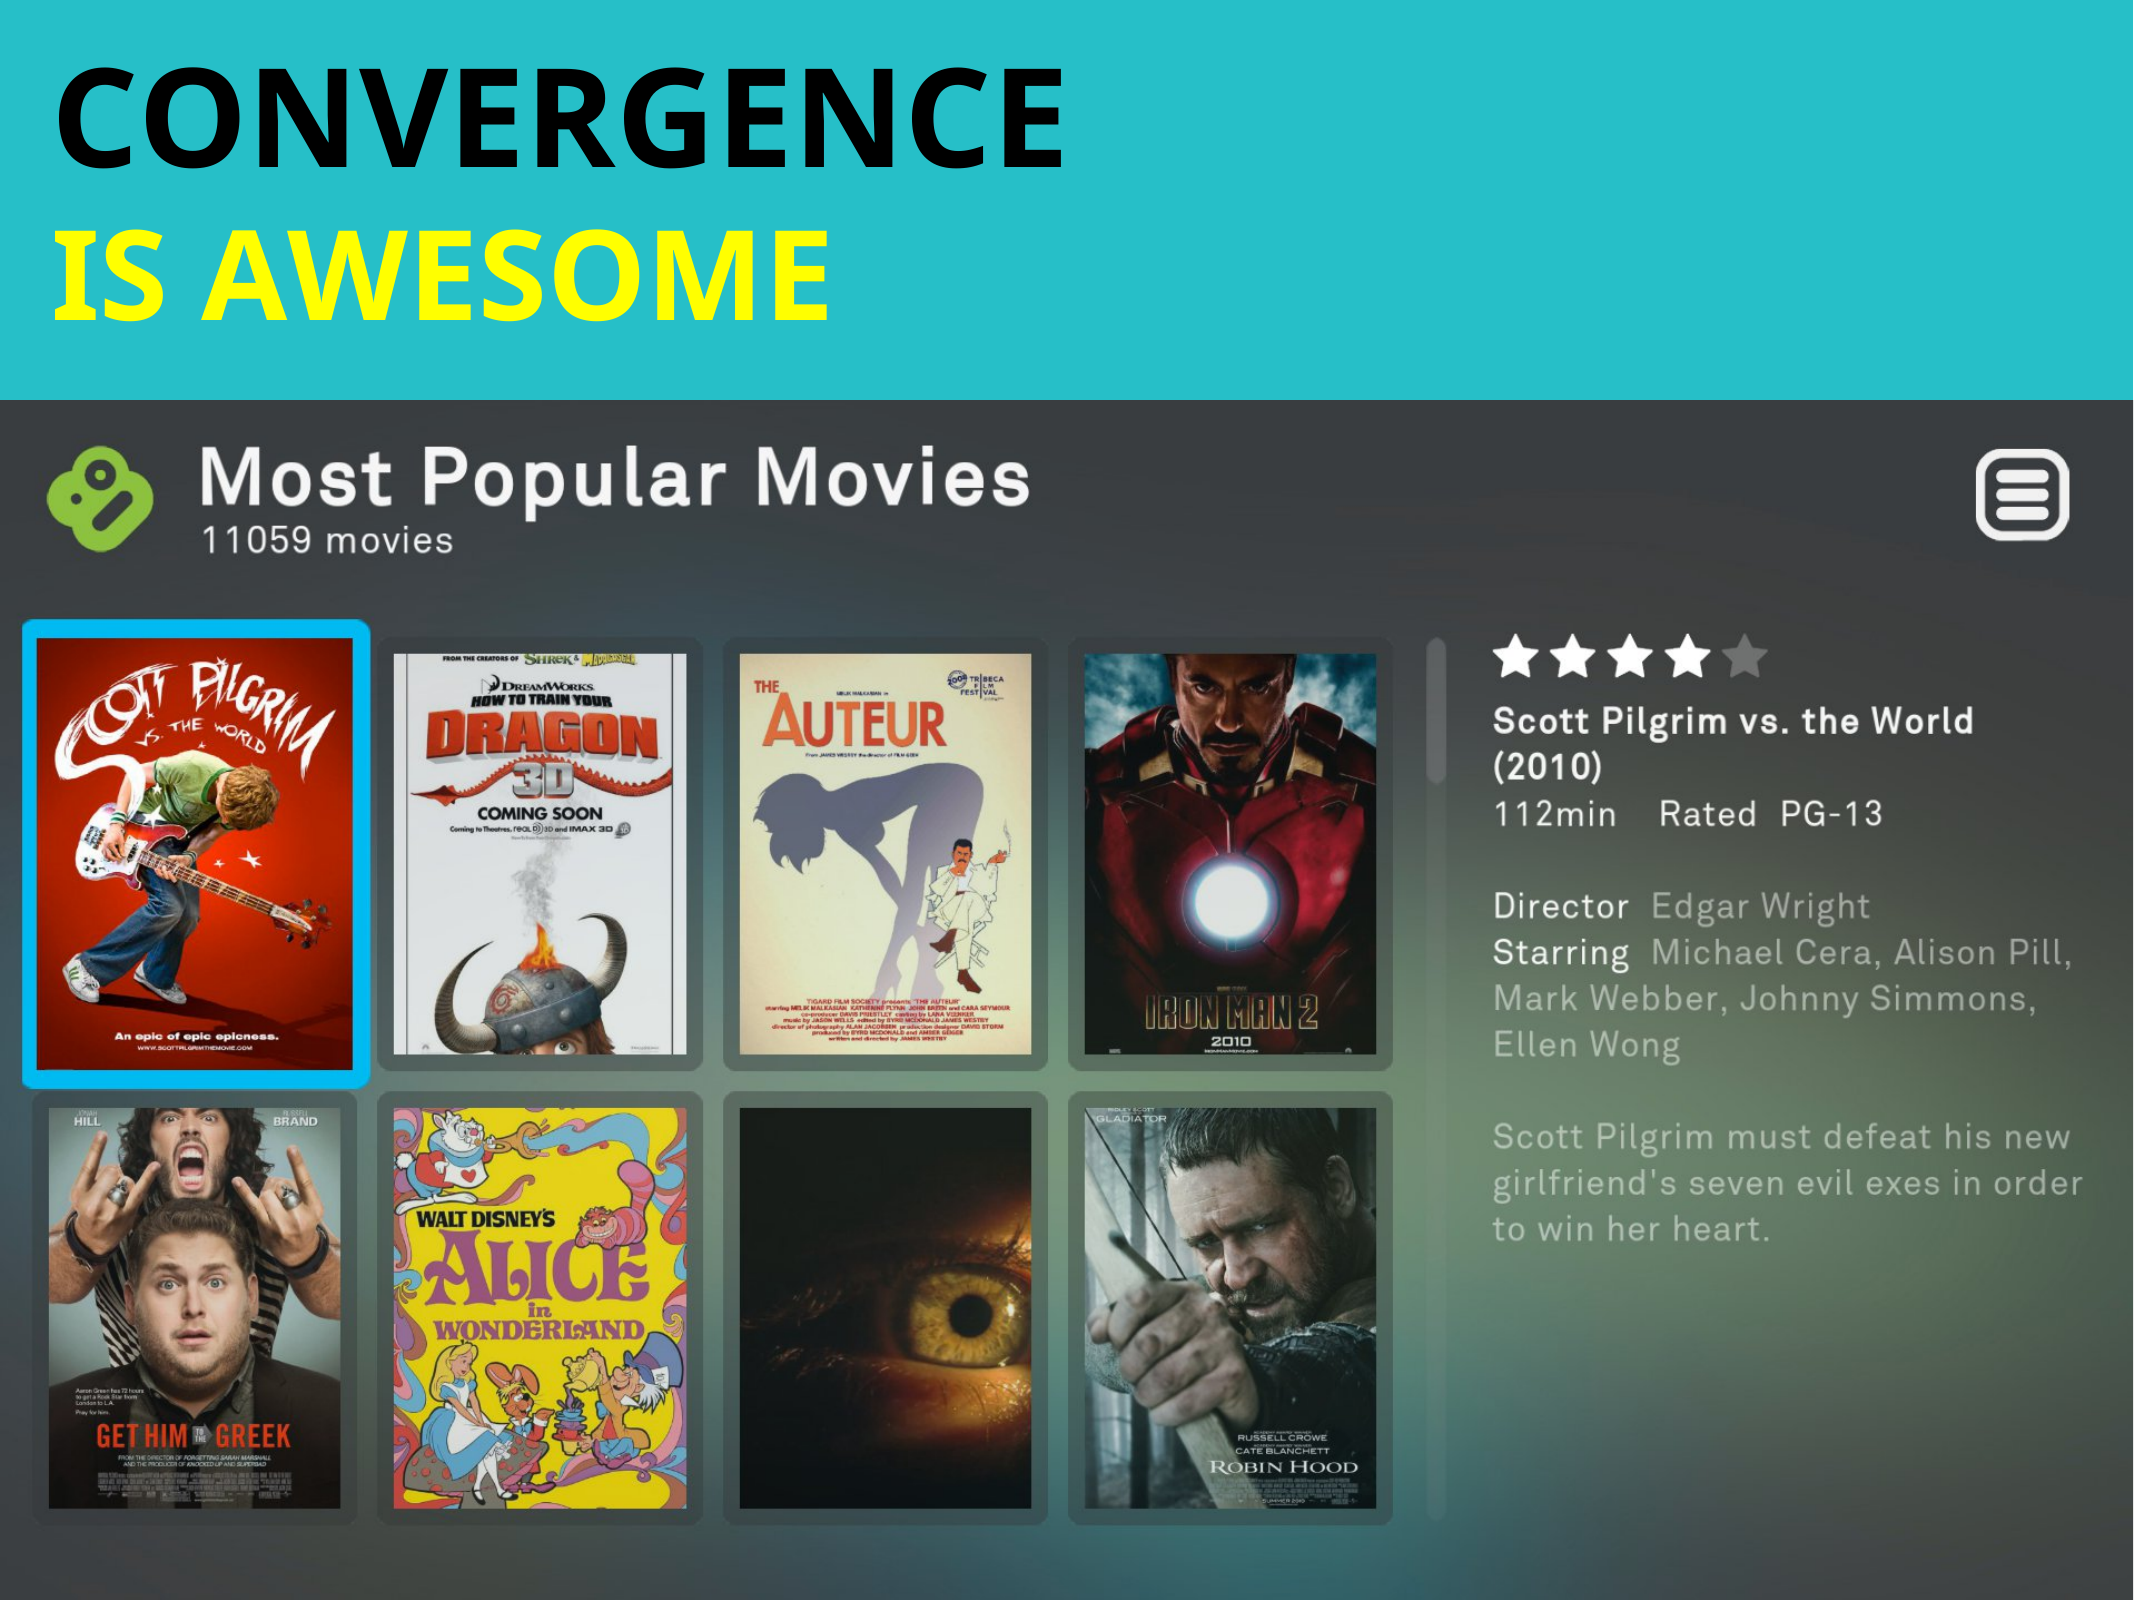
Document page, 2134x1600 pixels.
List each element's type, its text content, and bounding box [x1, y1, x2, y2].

text_box CONVERGENCE IS AWESOME [41, 29, 2055, 400]
picture [0, 400, 2134, 1600]
